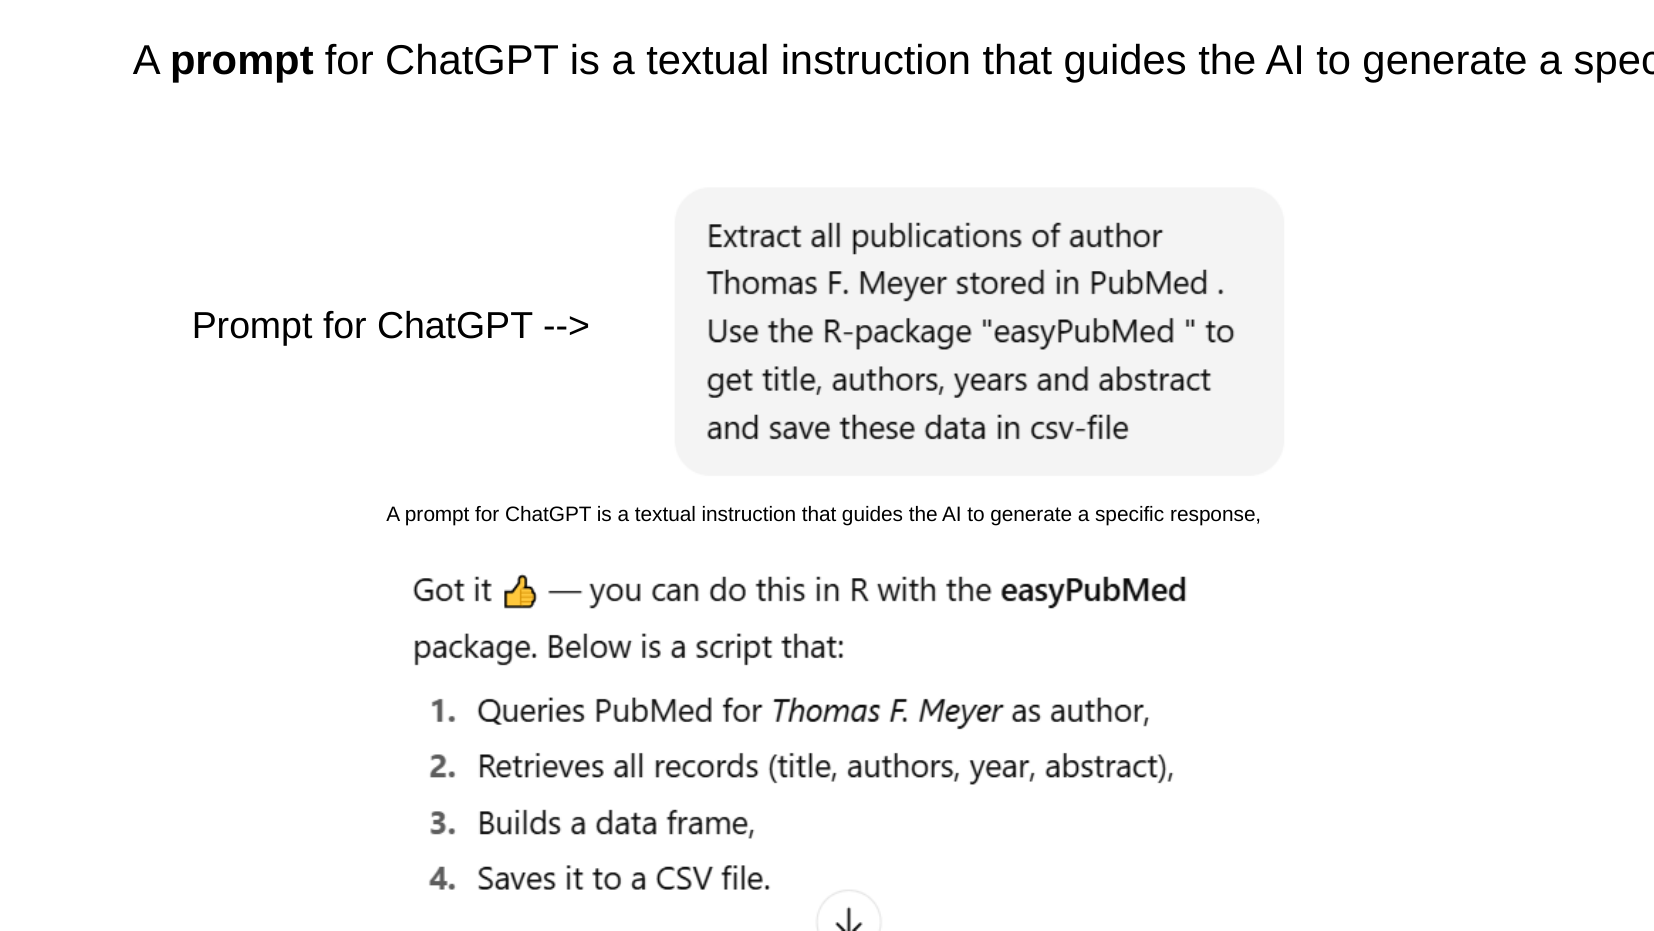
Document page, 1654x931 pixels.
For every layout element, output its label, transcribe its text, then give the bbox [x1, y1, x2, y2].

text_box Prompt for ChatGPT --> [177, 297, 616, 355]
text_box A prompt for ChatGPT is a textual instruction that guides the AI to generate a specific response, [118, 29, 1654, 138]
picture [354, 138, 1300, 931]
